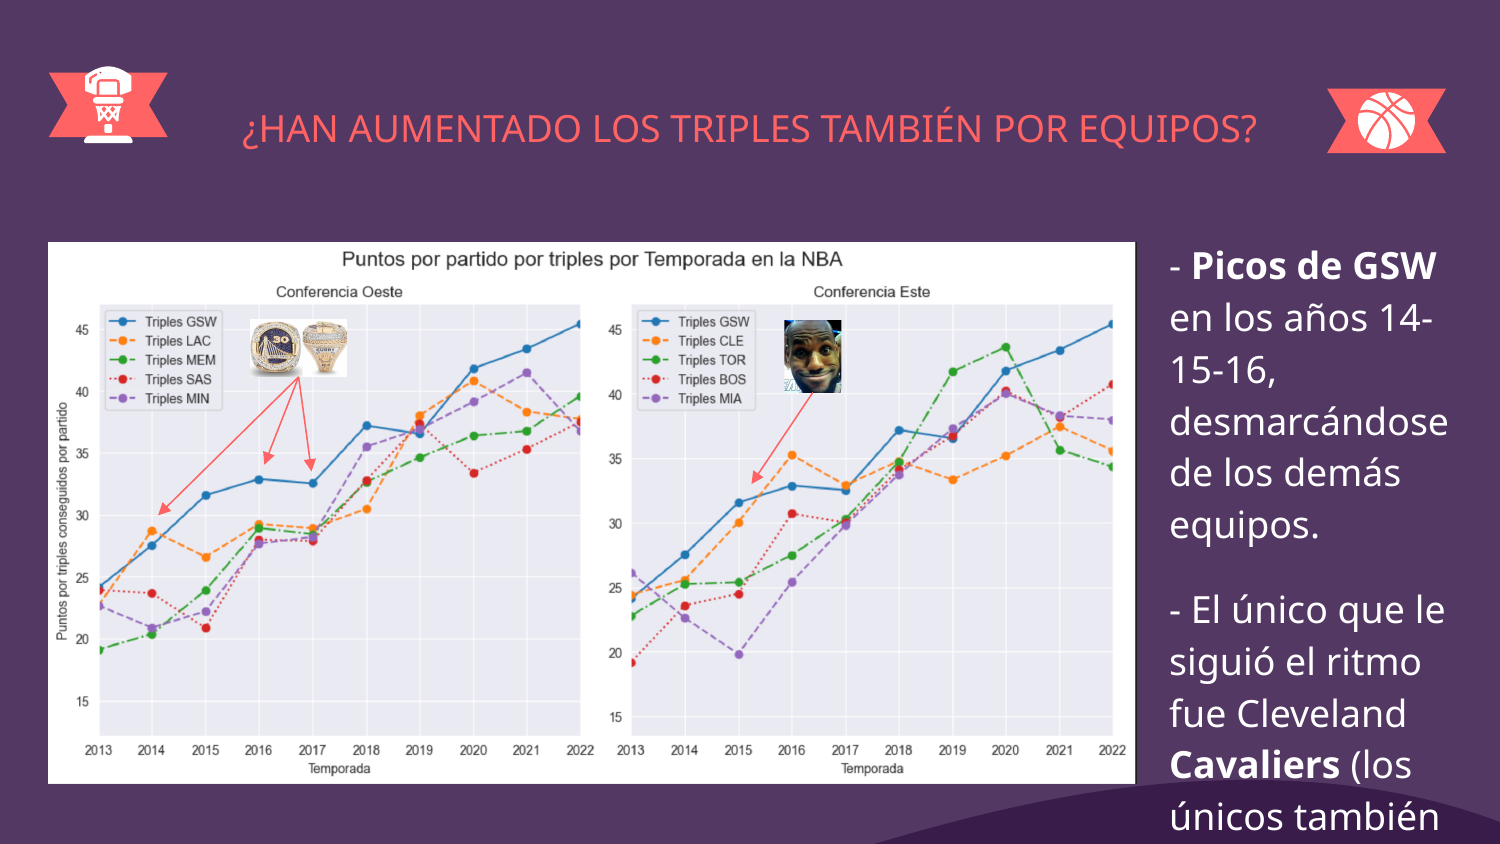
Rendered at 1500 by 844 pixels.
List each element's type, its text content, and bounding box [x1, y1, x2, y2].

title ¿HAN AUMENTADO LOS TRIPLES TAMBIÉN POR EQUIPOS? [116, 88, 1383, 167]
subtitle - Picos de GSW en los años 14-15-16, desmarcándose de los demás equipos. - El único que le siguió el ritmo fue Cleveland Cavaliers (los únicos también que les ganaron en las Finales) [1154, 220, 1486, 784]
text_box [1357, 88, 1447, 154]
text_box [48, 66, 168, 144]
picture [48, 242, 1137, 784]
